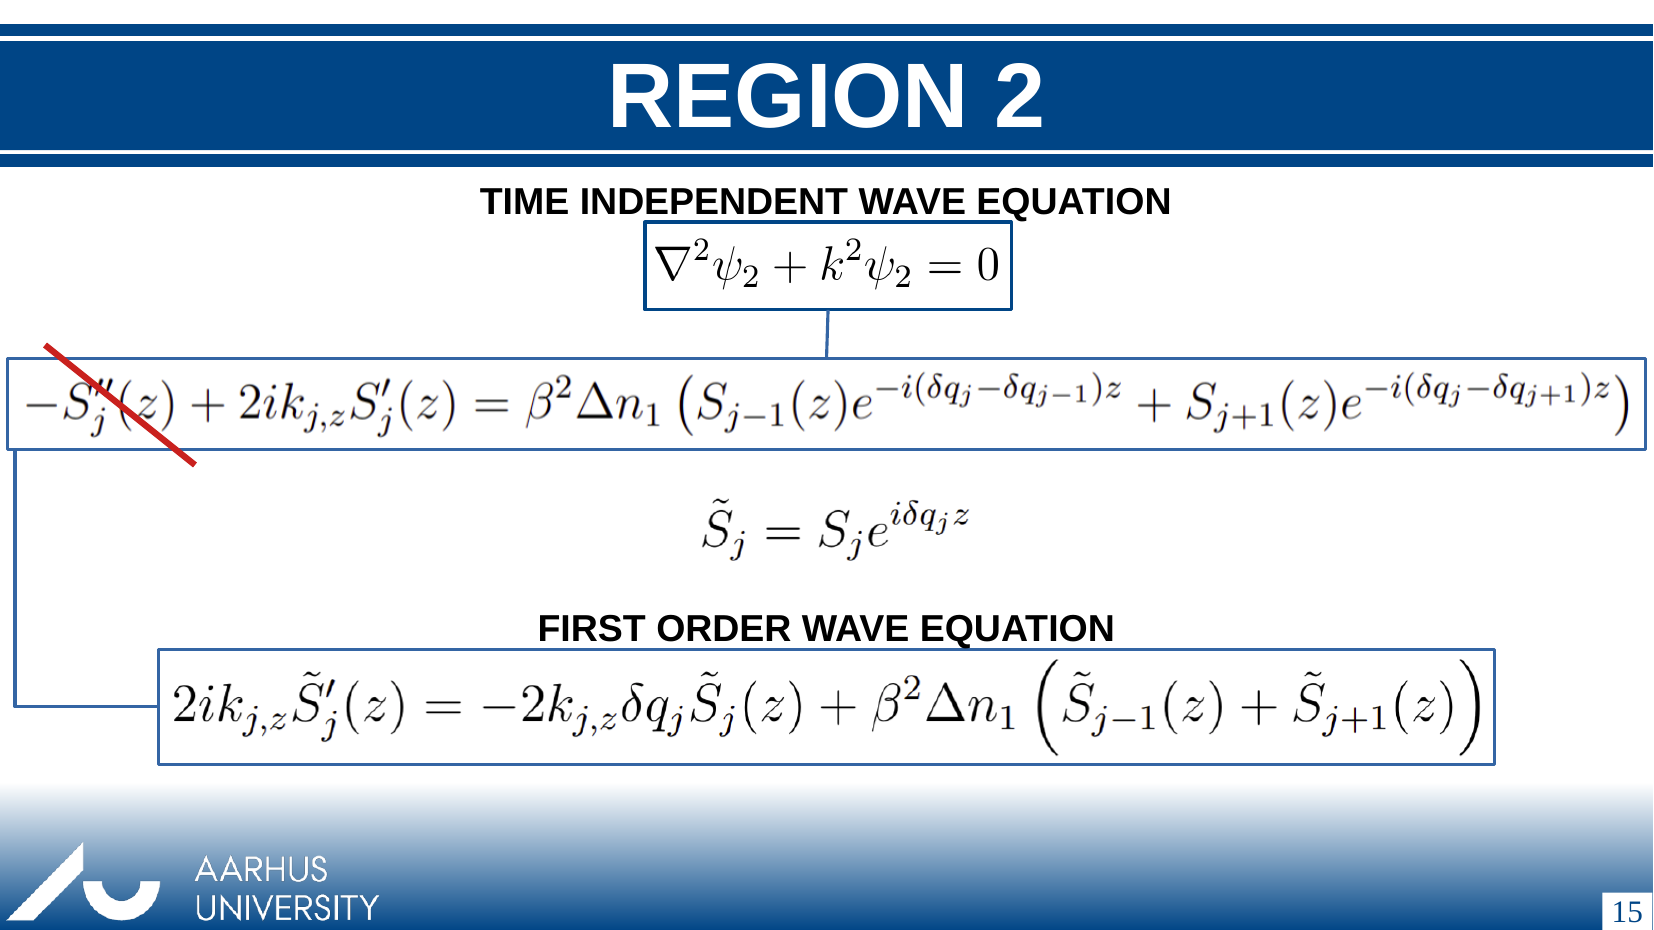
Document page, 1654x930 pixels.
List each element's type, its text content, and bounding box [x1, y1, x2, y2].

text_box FIRST ORDER WAVE EQUATION [522, 600, 1131, 657]
picture [8, 359, 1644, 449]
picture [5, 841, 414, 928]
text_box TIME INDEPENDENT WAVE EQUATION [647, 224, 1010, 229]
text_box TIME INDEPENDENT WAVE EQUATION [465, 172, 1188, 230]
picture [683, 479, 976, 571]
title REGION 2 [0, 41, 1653, 151]
picture [647, 229, 1010, 301]
picture [159, 650, 1494, 763]
